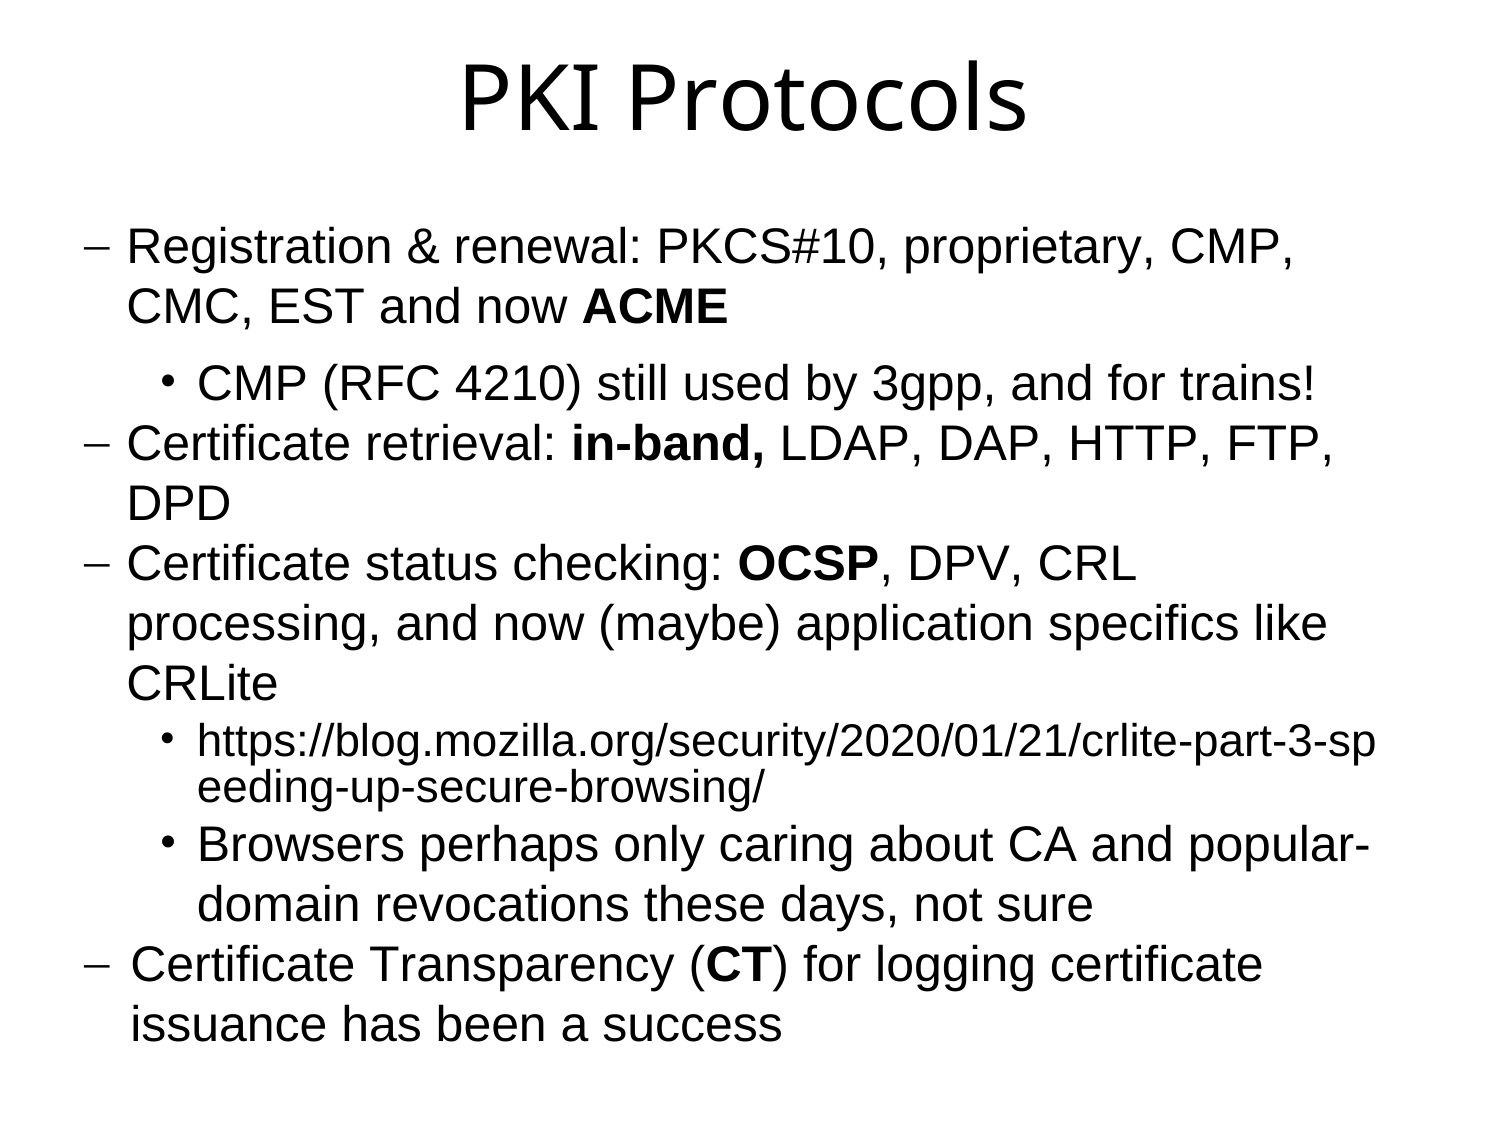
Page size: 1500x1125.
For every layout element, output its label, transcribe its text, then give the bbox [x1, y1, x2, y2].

text_box Registration & renewal: PKCS#10, proprietary, CMP, CMC, EST and now ACME CMP (RFC 4210) still used by 3gpp, and for trains! Certificate retrieval: in-band, LDAP, DAP, HTTP, FTP, DPD Certificate status checking: OCSP, DPV, CRL processing, and now (maybe) application specifics like CRLite https://blog.mozilla.org/security/2020/01/21/crlite-part-3-speeding-up-secure-browsing/ Browsers perhaps only caring about CA and popular-domain revocations these days, not sure Certificate Transparency (CT) for logging certificate issuance has been a success [9, 212, 1388, 1062]
text_box PKI Protocols [106, 0, 1382, 188]
